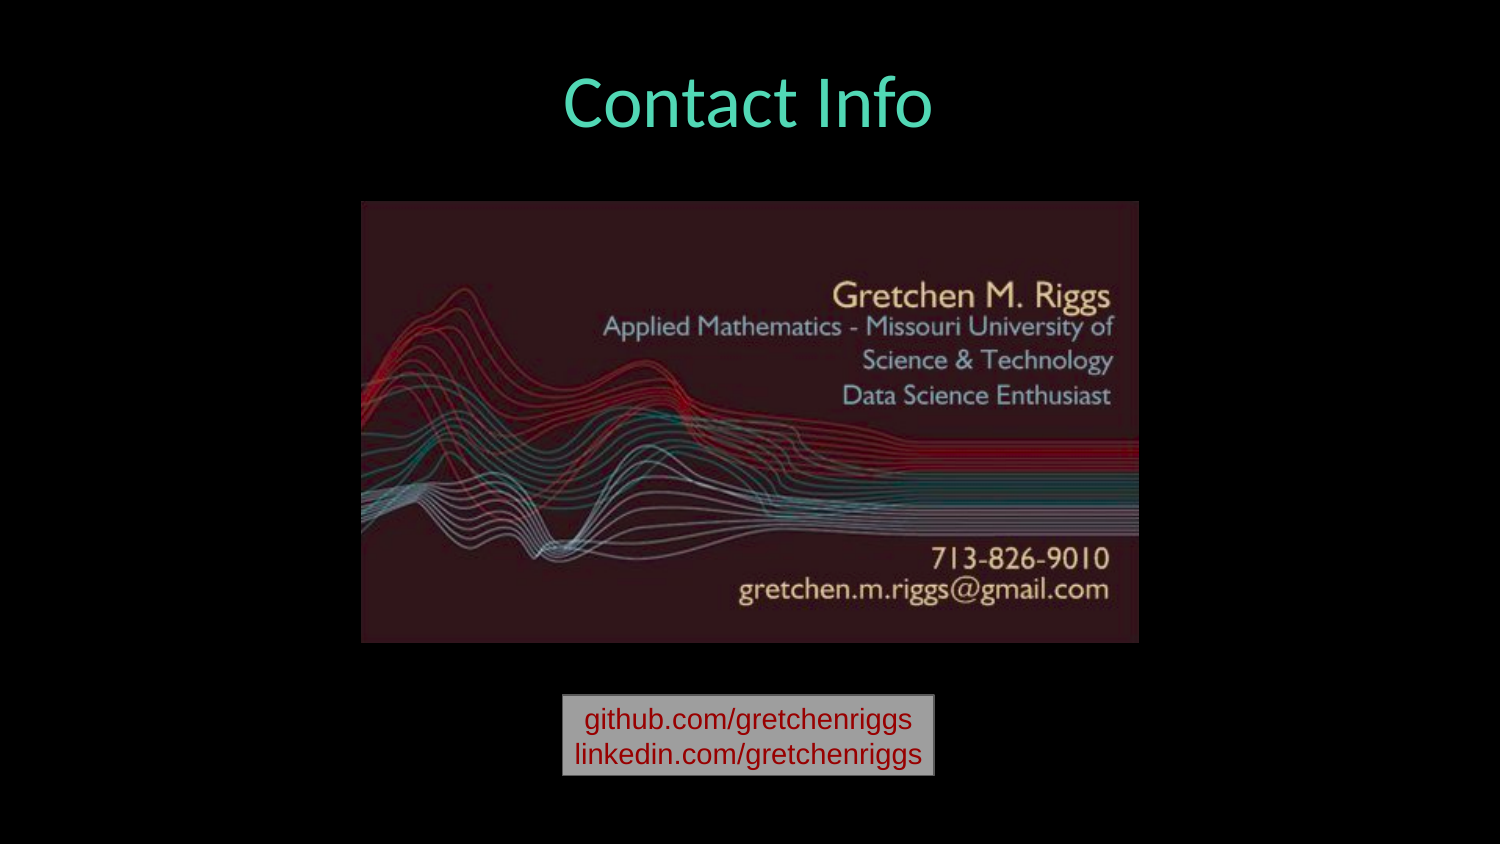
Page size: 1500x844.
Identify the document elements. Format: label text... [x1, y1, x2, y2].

text_box github.com/gretchenriggs linkedin.com/gretchenriggs [554, 685, 944, 776]
picture [361, 201, 1139, 643]
text_box Contact Info [30, 37, 1467, 153]
